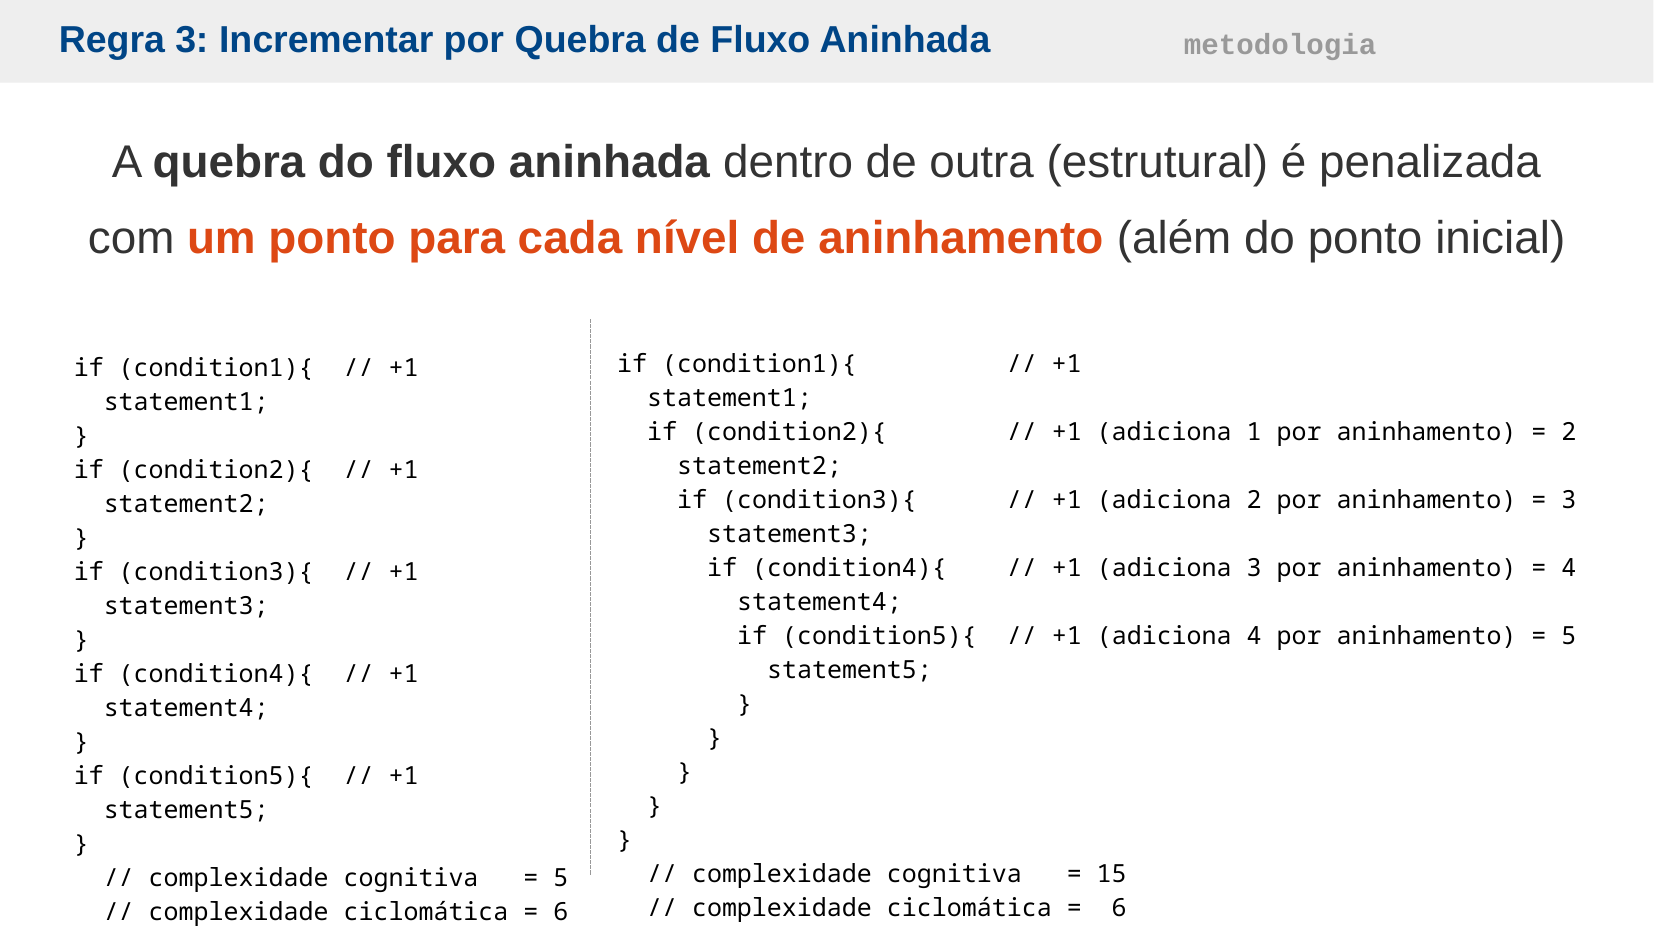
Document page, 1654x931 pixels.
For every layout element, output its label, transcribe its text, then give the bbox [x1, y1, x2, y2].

text_box if (condition1){ // +1 statement1; } if (condition2){ // +1 statement2; } if (condition3){ // +1 statement3; } if (condition4){ // +1 statement4; } if (condition5){ // +1 statement5; } // complexidade cognitiva = 5 // complexidade ciclomática = 6 [59, 342, 591, 856]
text_box metodologia [1169, 23, 1644, 71]
text_box [0, 0, 1654, 83]
text_box if (condition1){ // +1 statement1; if (condition2){ // +1 (adiciona 1 por aninhamento) = 2 statement2; if (condition3){ // +1 (adiciona 2 por aninhamento) = 3 statement3; if (condition4){ // +1 (adiciona 3 por aninhamento) = 4 statement4; if (condition5){ // +1 (adiciona 4 por aninhamento) = 5 statement5; } } } } } // complexidade cognitiva = 15 // complexidade ciclomática = 6 [602, 337, 1609, 851]
text_box A quebra do fluxo aninhada dentro de outra (estrutural) é penalizada com um ponto para cada nível de aninhamento (além do ponto inicial) [59, 102, 1595, 296]
title Regra 3: Incrementar por Quebra de Fluxo Aninhada [59, 14, 1182, 66]
